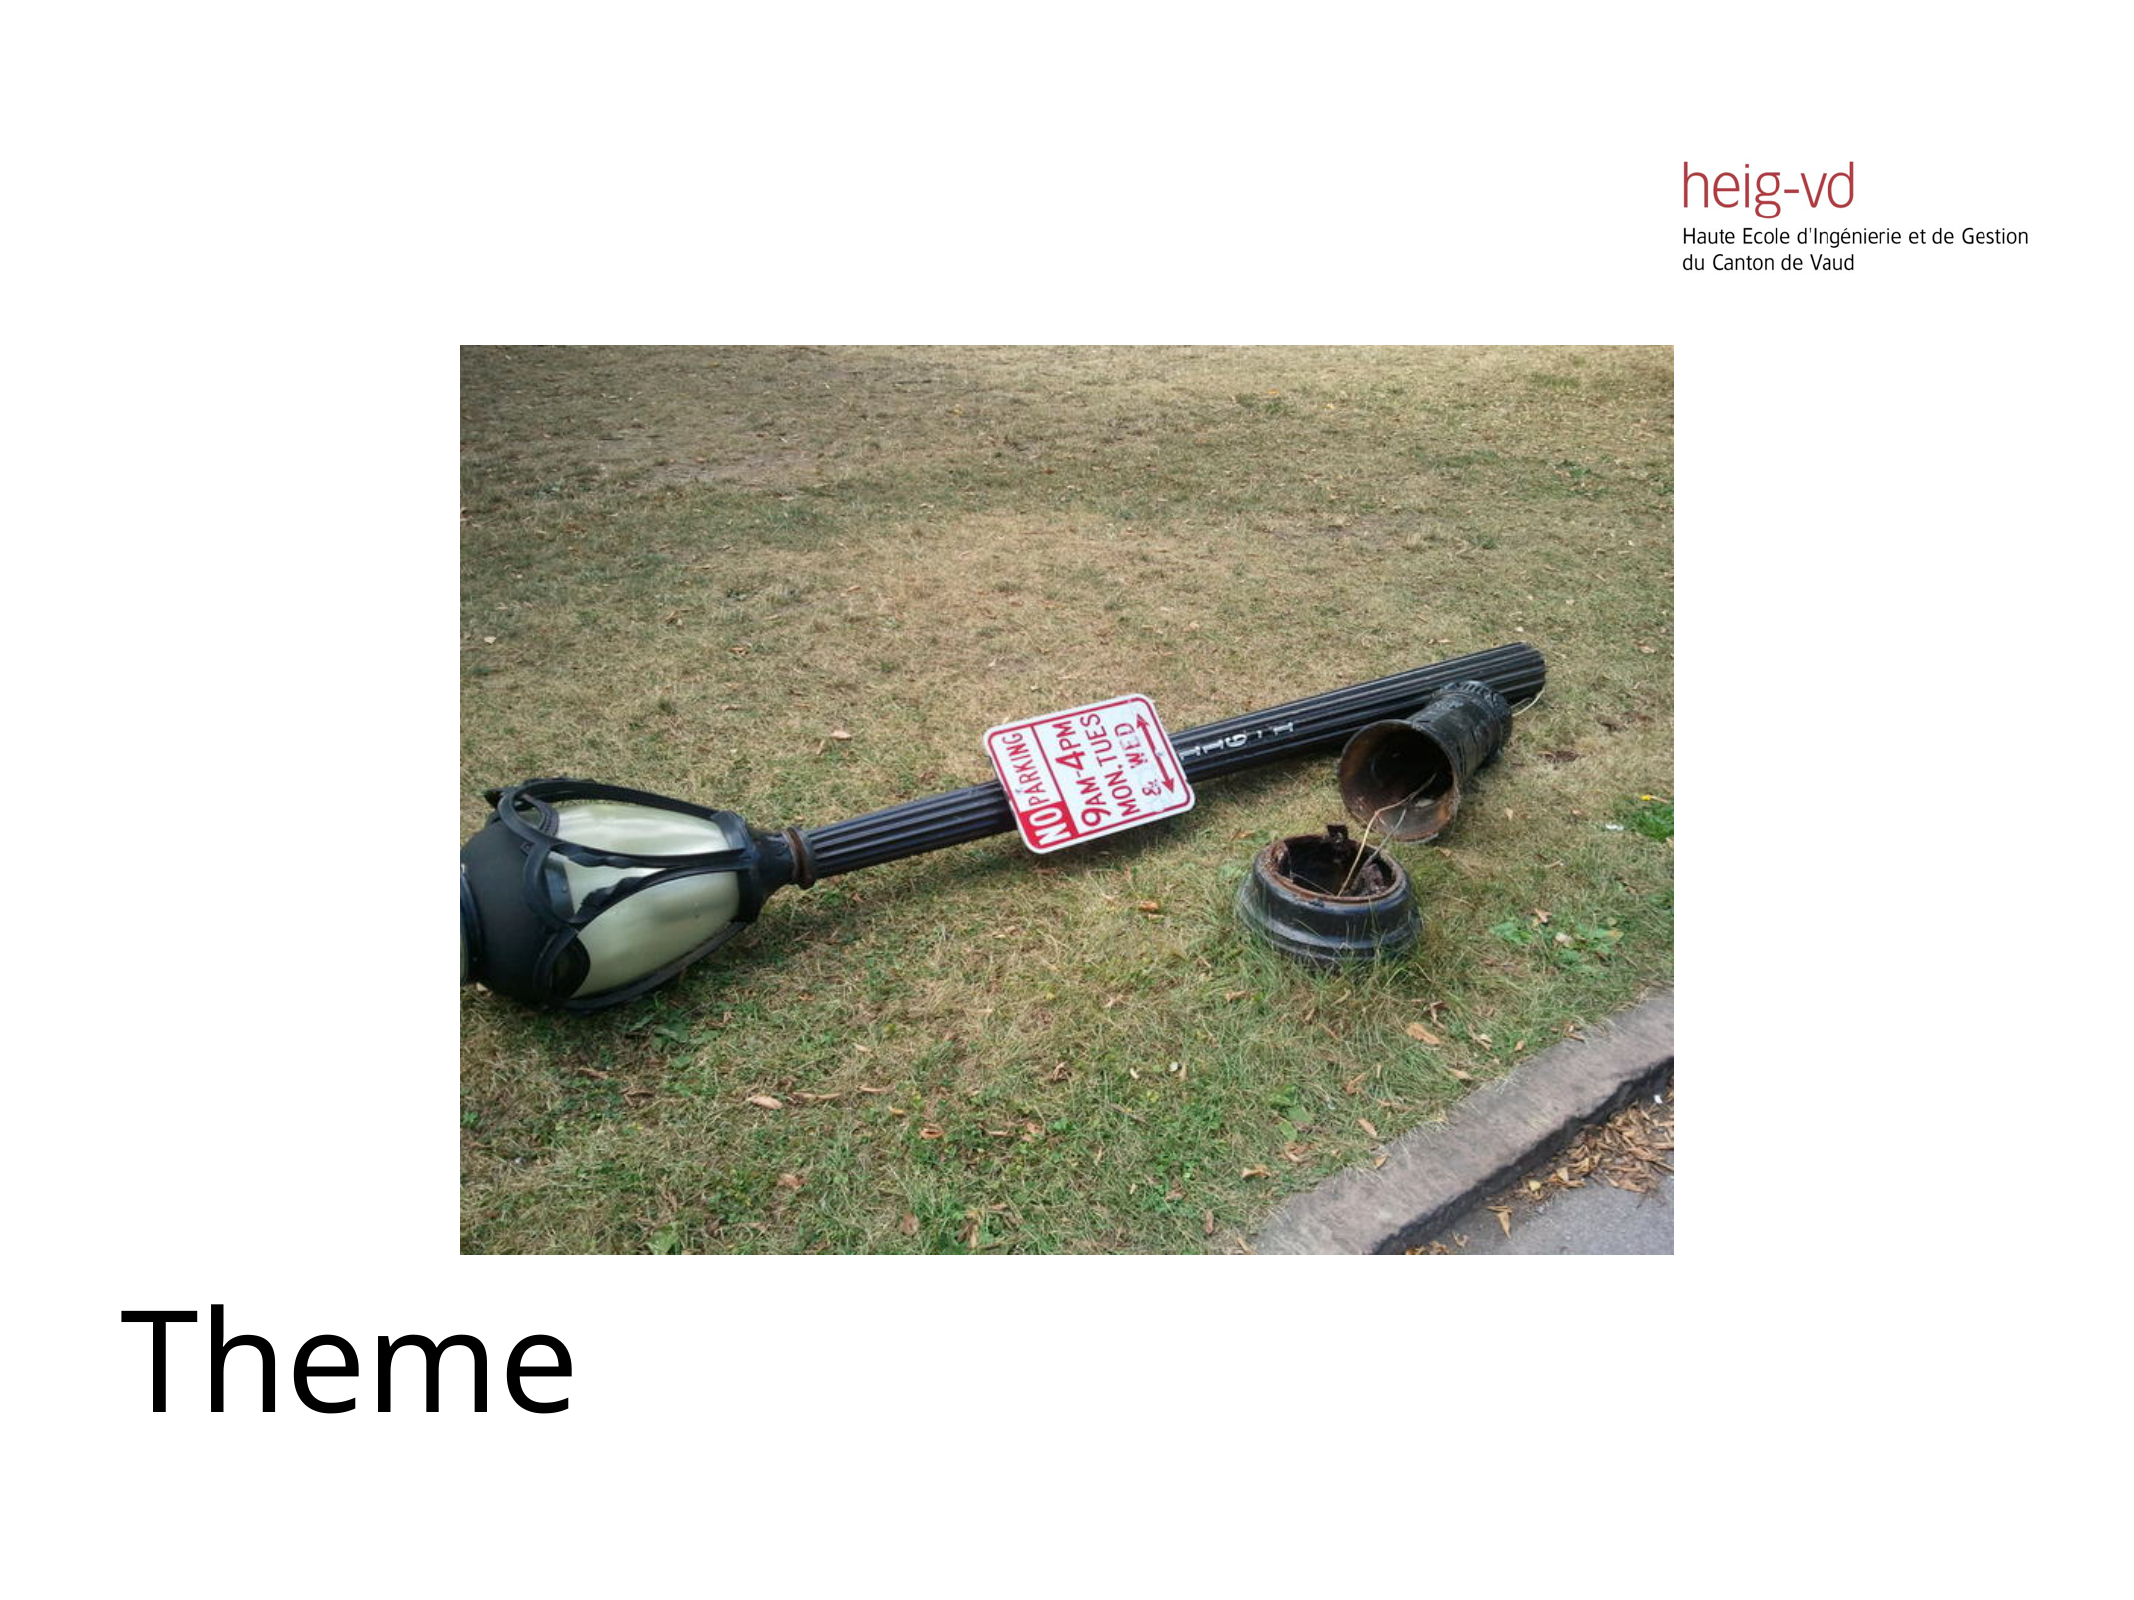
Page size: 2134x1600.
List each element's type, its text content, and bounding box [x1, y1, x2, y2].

text_box Theme [112, 1262, 2054, 1449]
picture [1672, 149, 2036, 284]
picture [460, 345, 1674, 1255]
